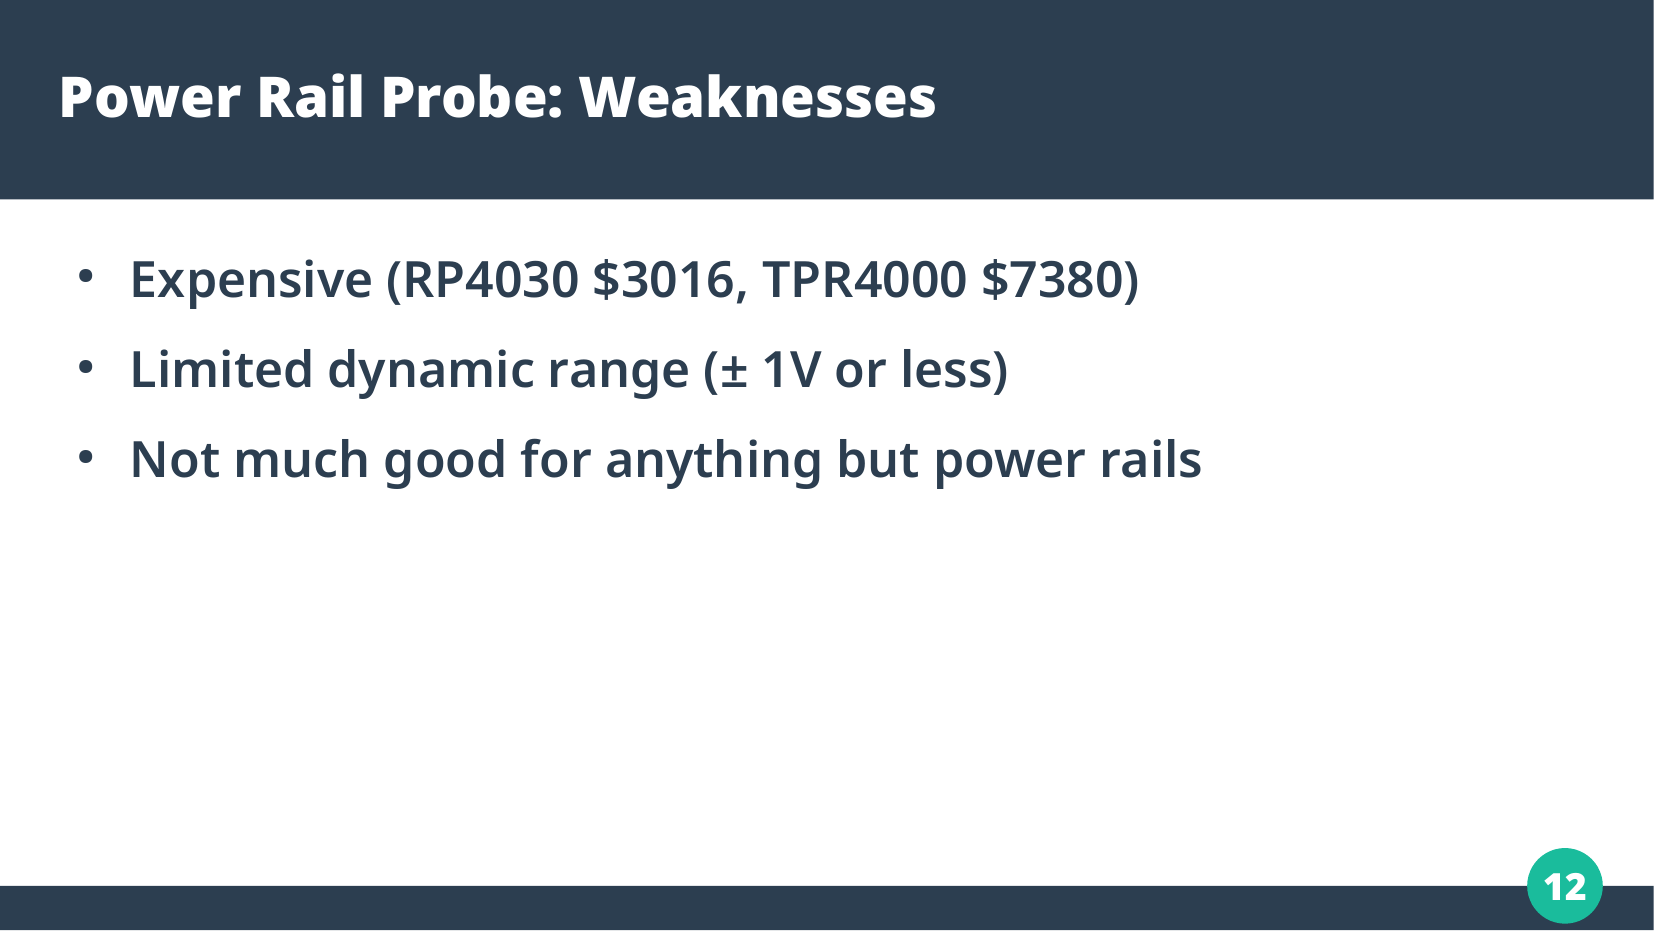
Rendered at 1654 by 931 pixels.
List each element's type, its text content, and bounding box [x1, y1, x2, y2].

list Expensive (RP4030 $3016, TPR4000 $7380) Limited dynamic range (± 1V or less) Not much good for anything but power rails [59, 243, 1595, 864]
title Power Rail Probe: Weaknesses [59, 37, 1595, 155]
